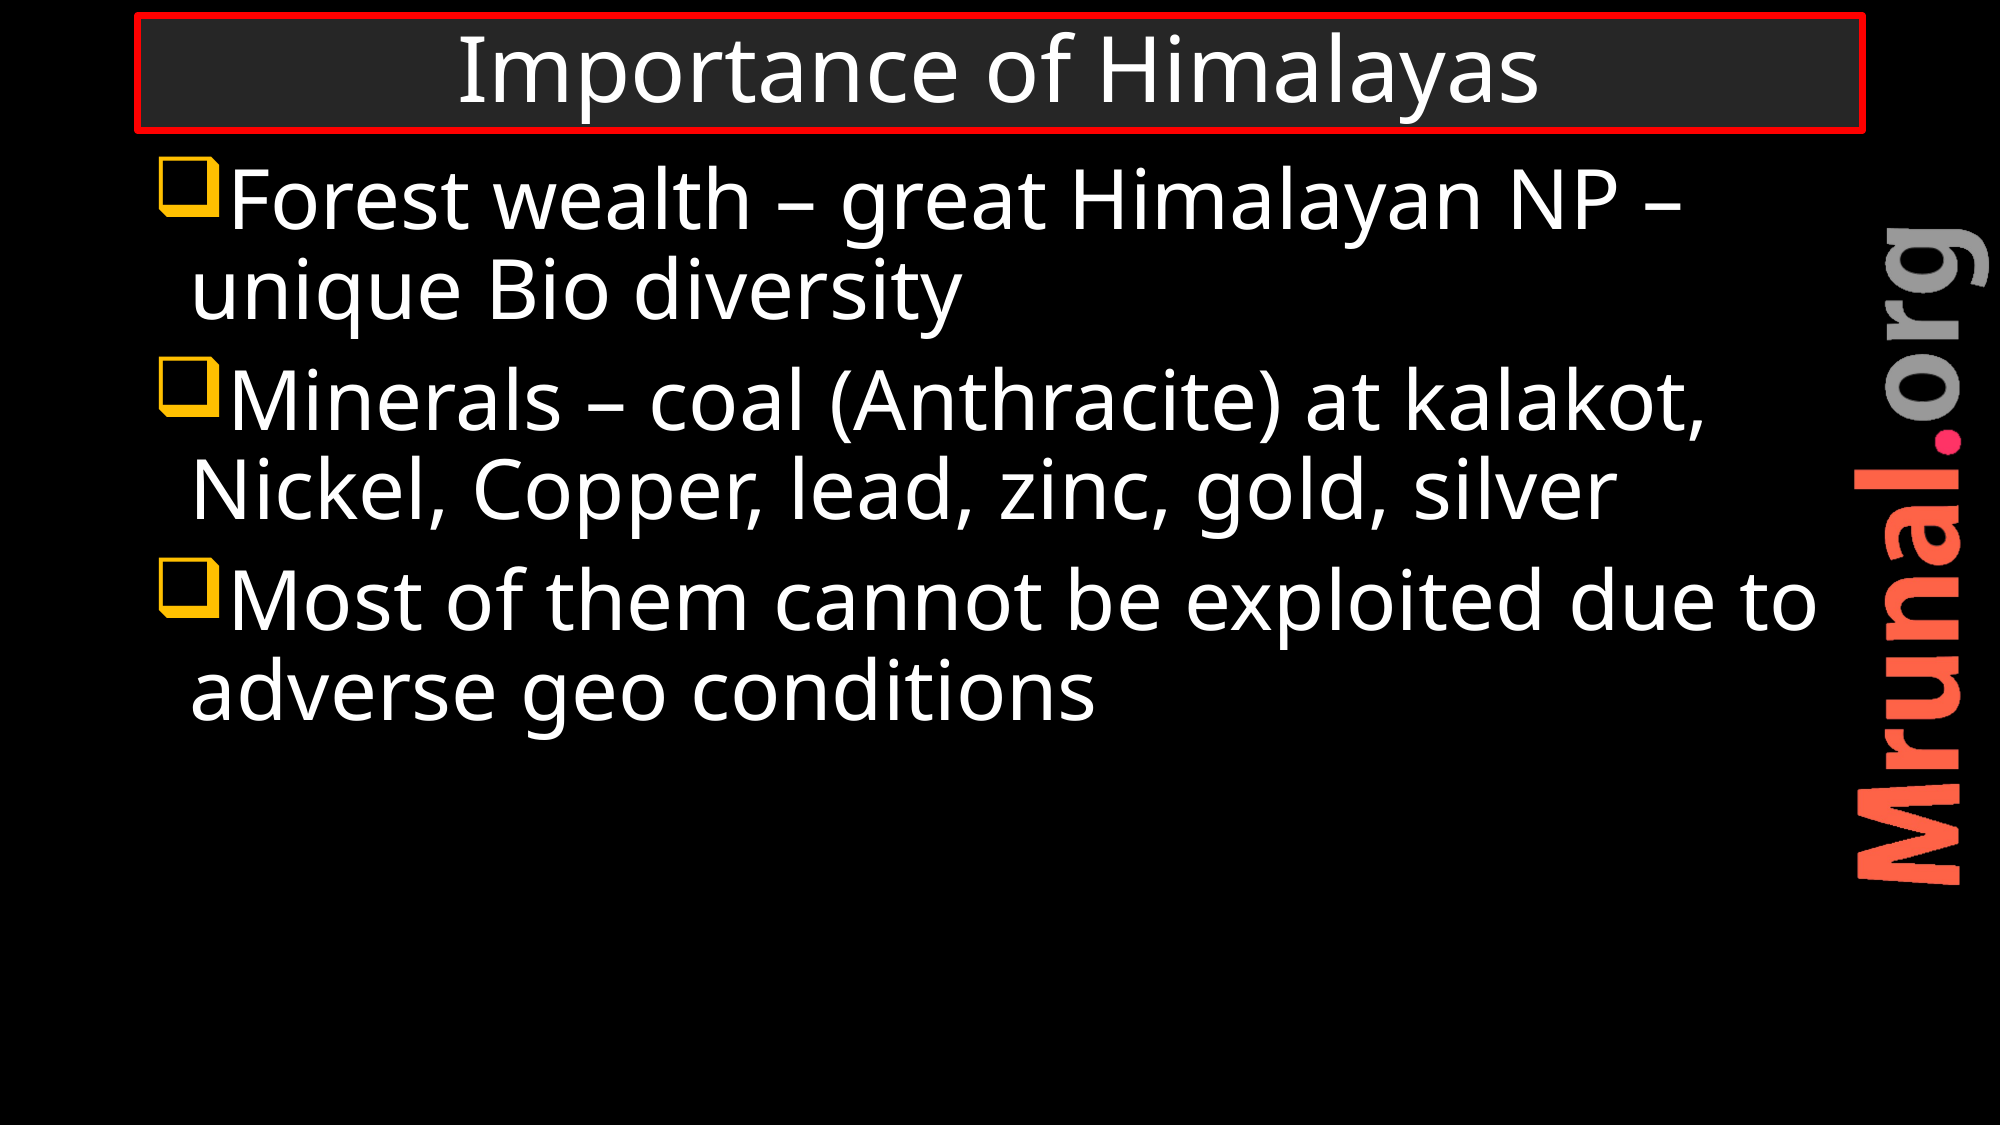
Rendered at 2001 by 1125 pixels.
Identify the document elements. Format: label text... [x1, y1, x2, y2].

picture [1863, 224, 2000, 894]
list Forest wealth – great Himalayan NP –unique Bio diversity Minerals – coal (Anthracite) at kalakot, Nickel, Copper, lead, zinc, gold, silver Most of them cannot be exploited due to adverse geo conditions [137, 149, 1863, 1014]
title Importance of Himalayas [137, 15, 1863, 131]
